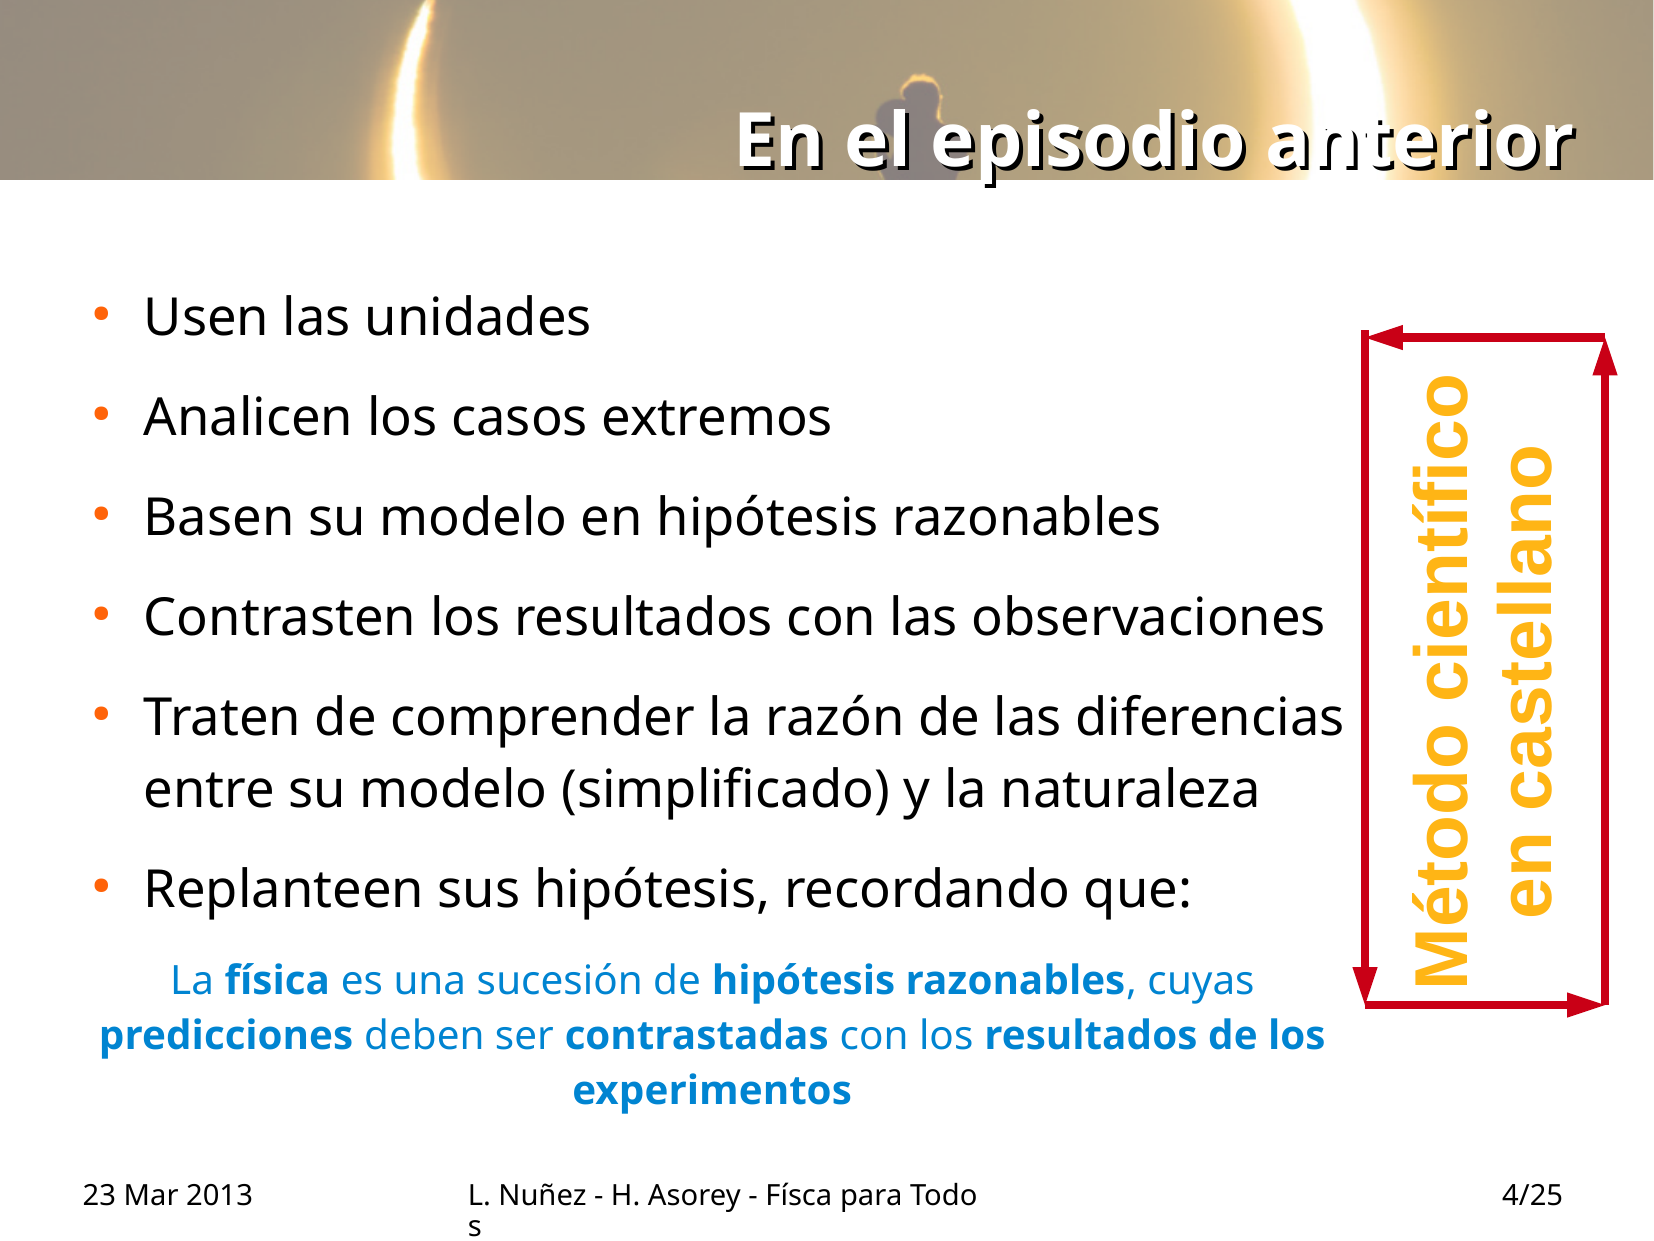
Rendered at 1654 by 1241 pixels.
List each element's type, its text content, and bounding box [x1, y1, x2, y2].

text_box Método científico en castellano [1392, 337, 1576, 1006]
title En el episodio anterior [86, 49, 1576, 226]
picture [0, 0, 1654, 180]
list Usen las unidades Analicen los casos extremos Basen su modelo en hipótesis razonables Contrasten los resultados con las observaciones Traten de comprender la razón de las diferencias entre su modelo (simplificado) y la naturaleza Replanteen sus hipótesis, recordando que: La física es una sucesión de hipótesis razonables, cuyas predicciones deben ser contrastadas con los resultados de los experimentos [75, 279, 1351, 1165]
